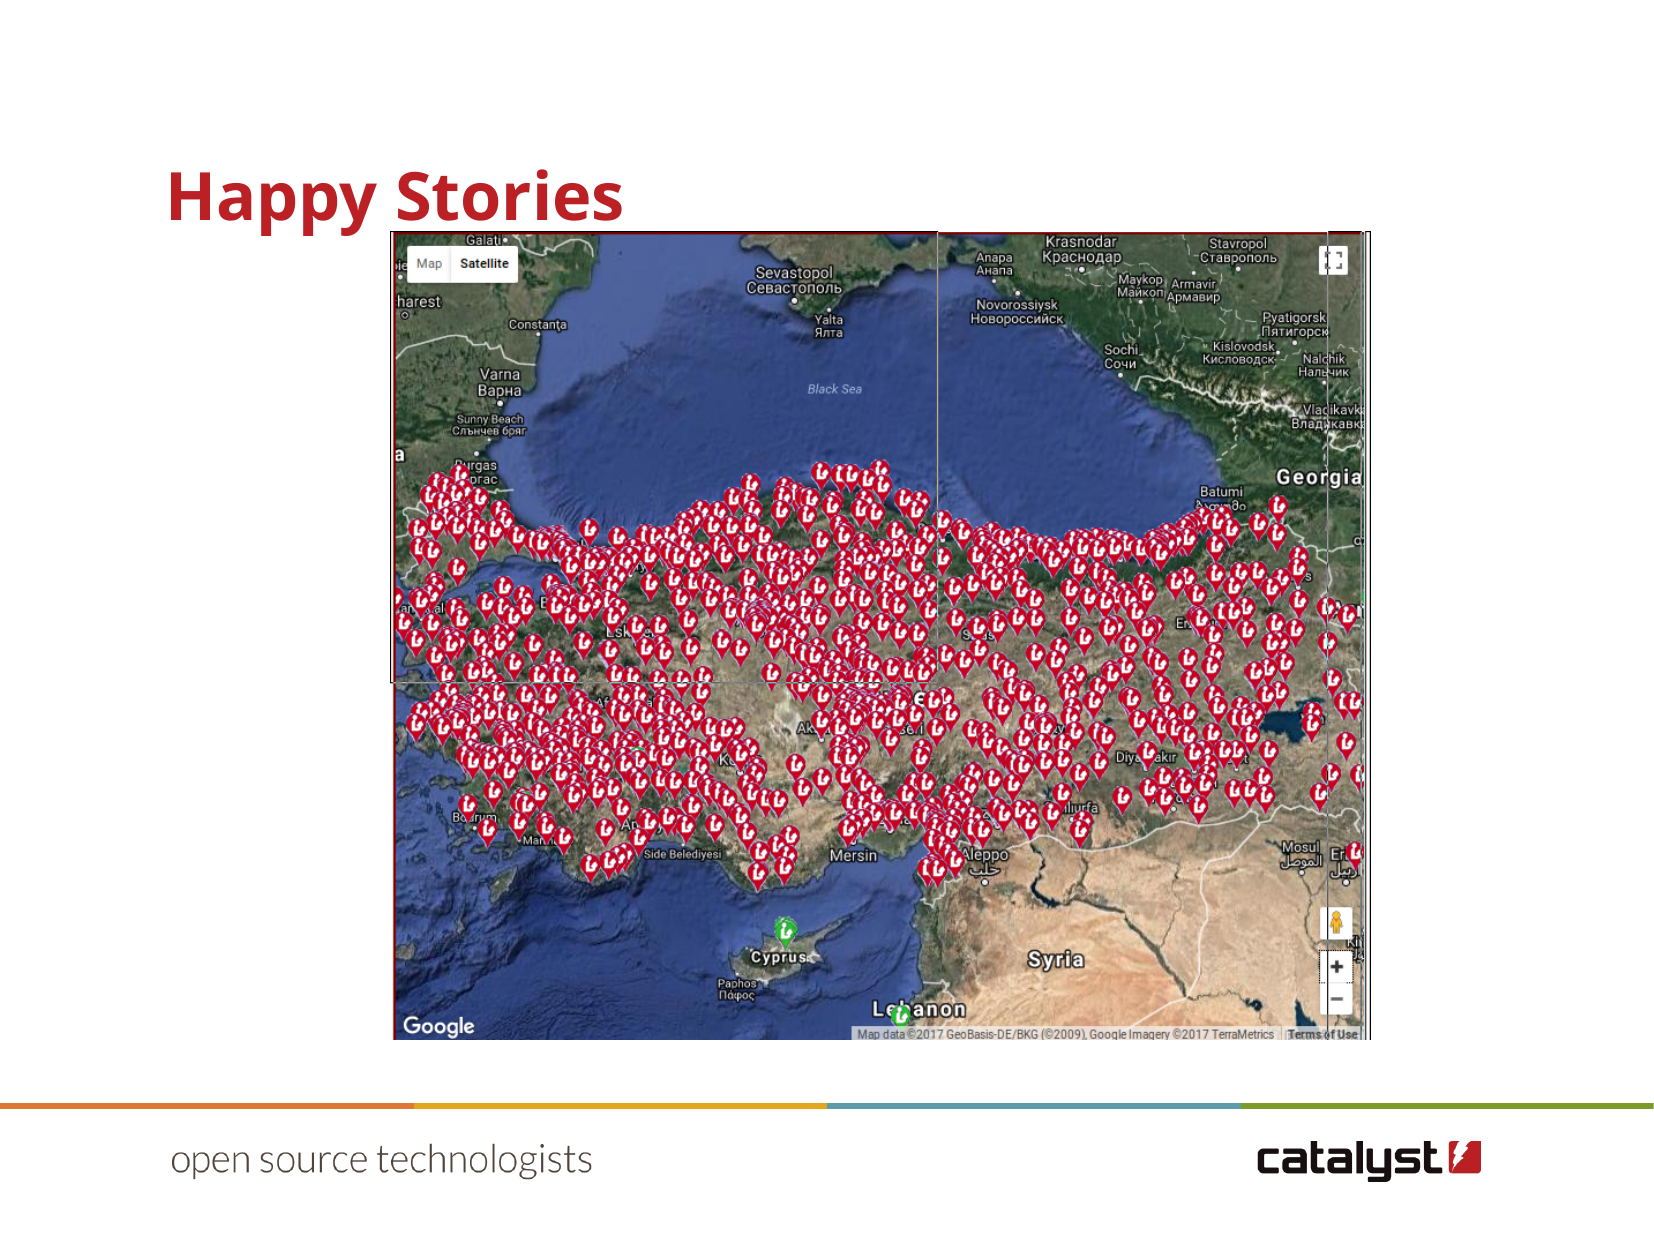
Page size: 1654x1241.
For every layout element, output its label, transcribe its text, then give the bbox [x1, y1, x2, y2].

title Happy Stories [165, 90, 1489, 298]
picture [390, 231, 1371, 1040]
picture [0, 1103, 1654, 1182]
